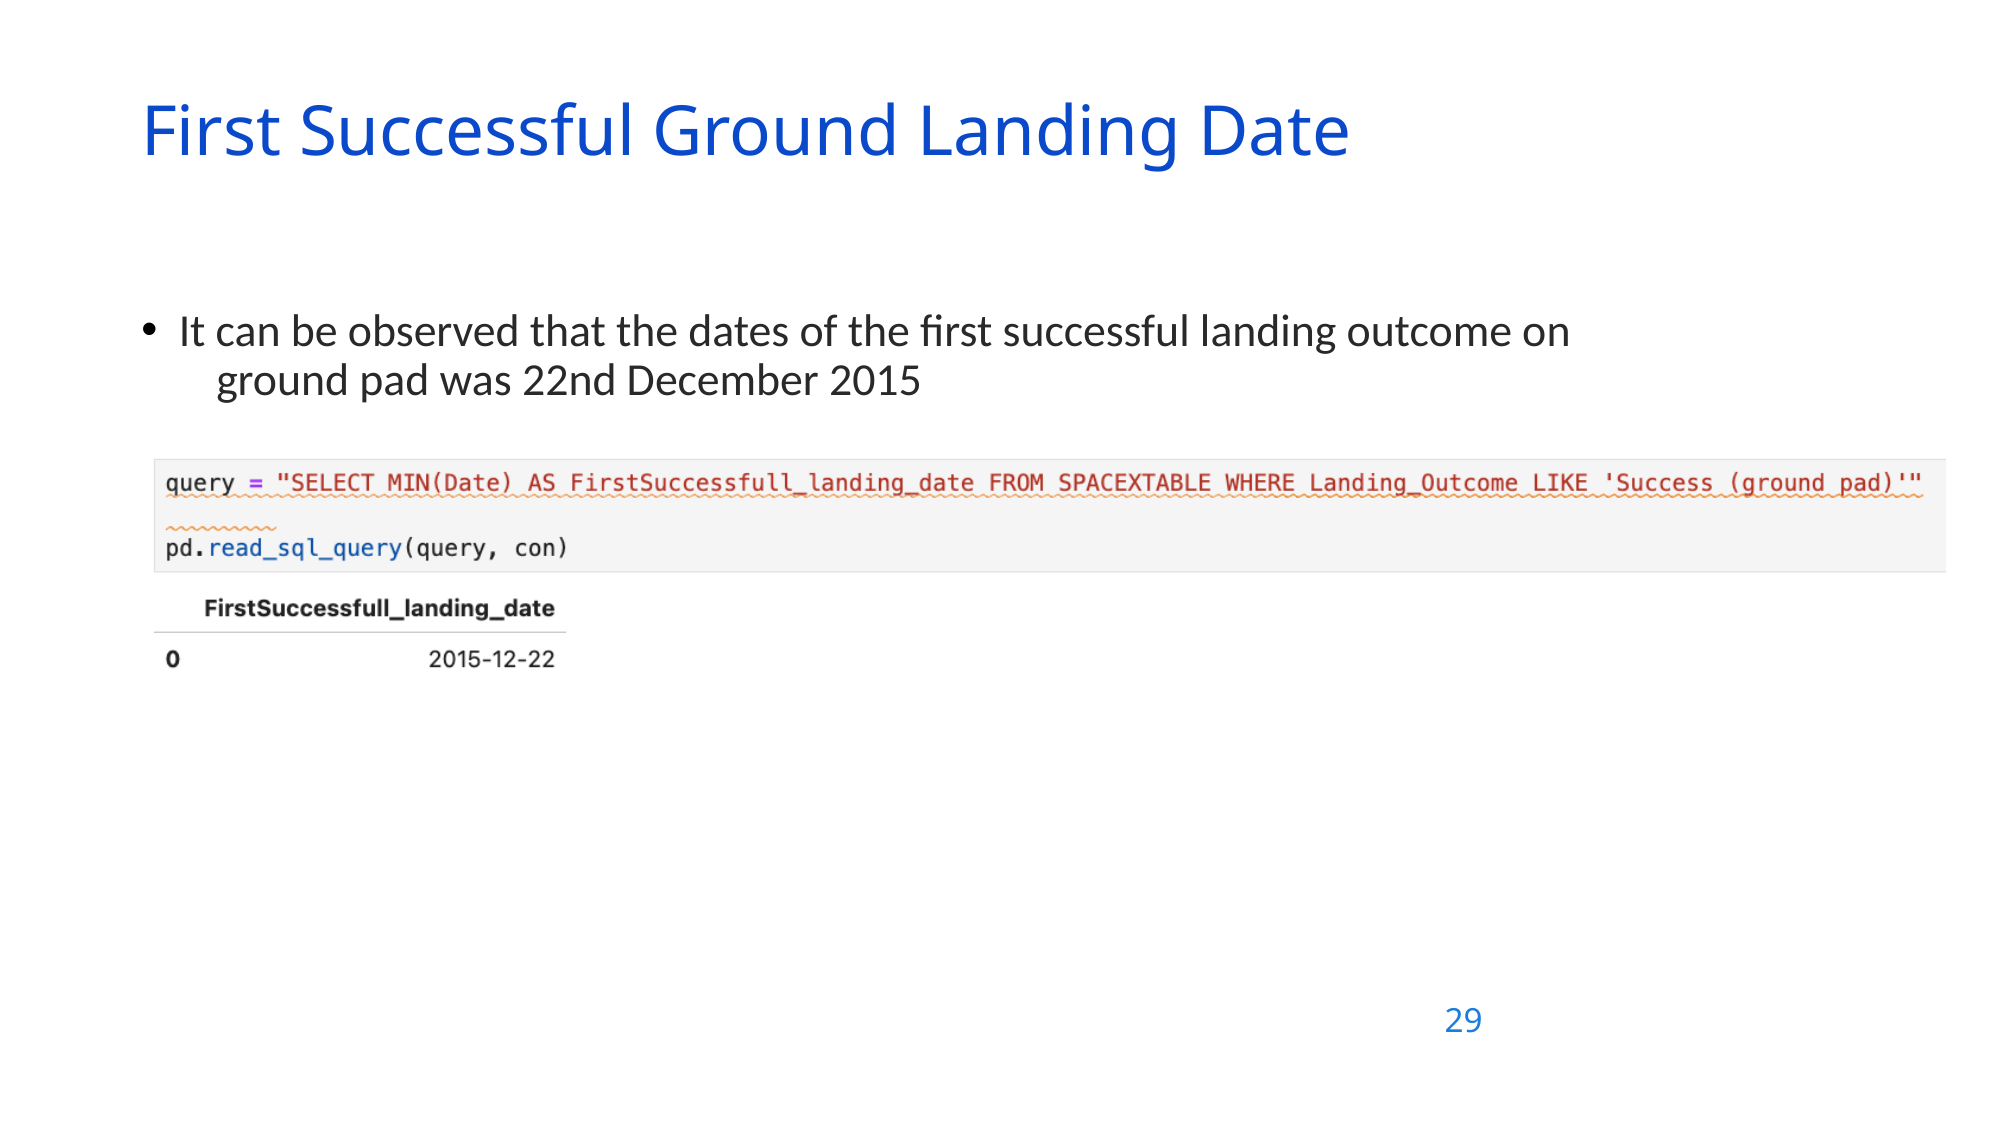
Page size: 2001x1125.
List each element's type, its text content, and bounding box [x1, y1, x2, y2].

picture [141, 440, 1946, 685]
text_box First Successful Ground Landing Date [126, 88, 1852, 179]
list It can be observed that the dates of the first successful landing outcome on ground pad was 22nd December 2015 [126, 299, 1726, 1014]
slide_number 29 [1429, 988, 1880, 1055]
